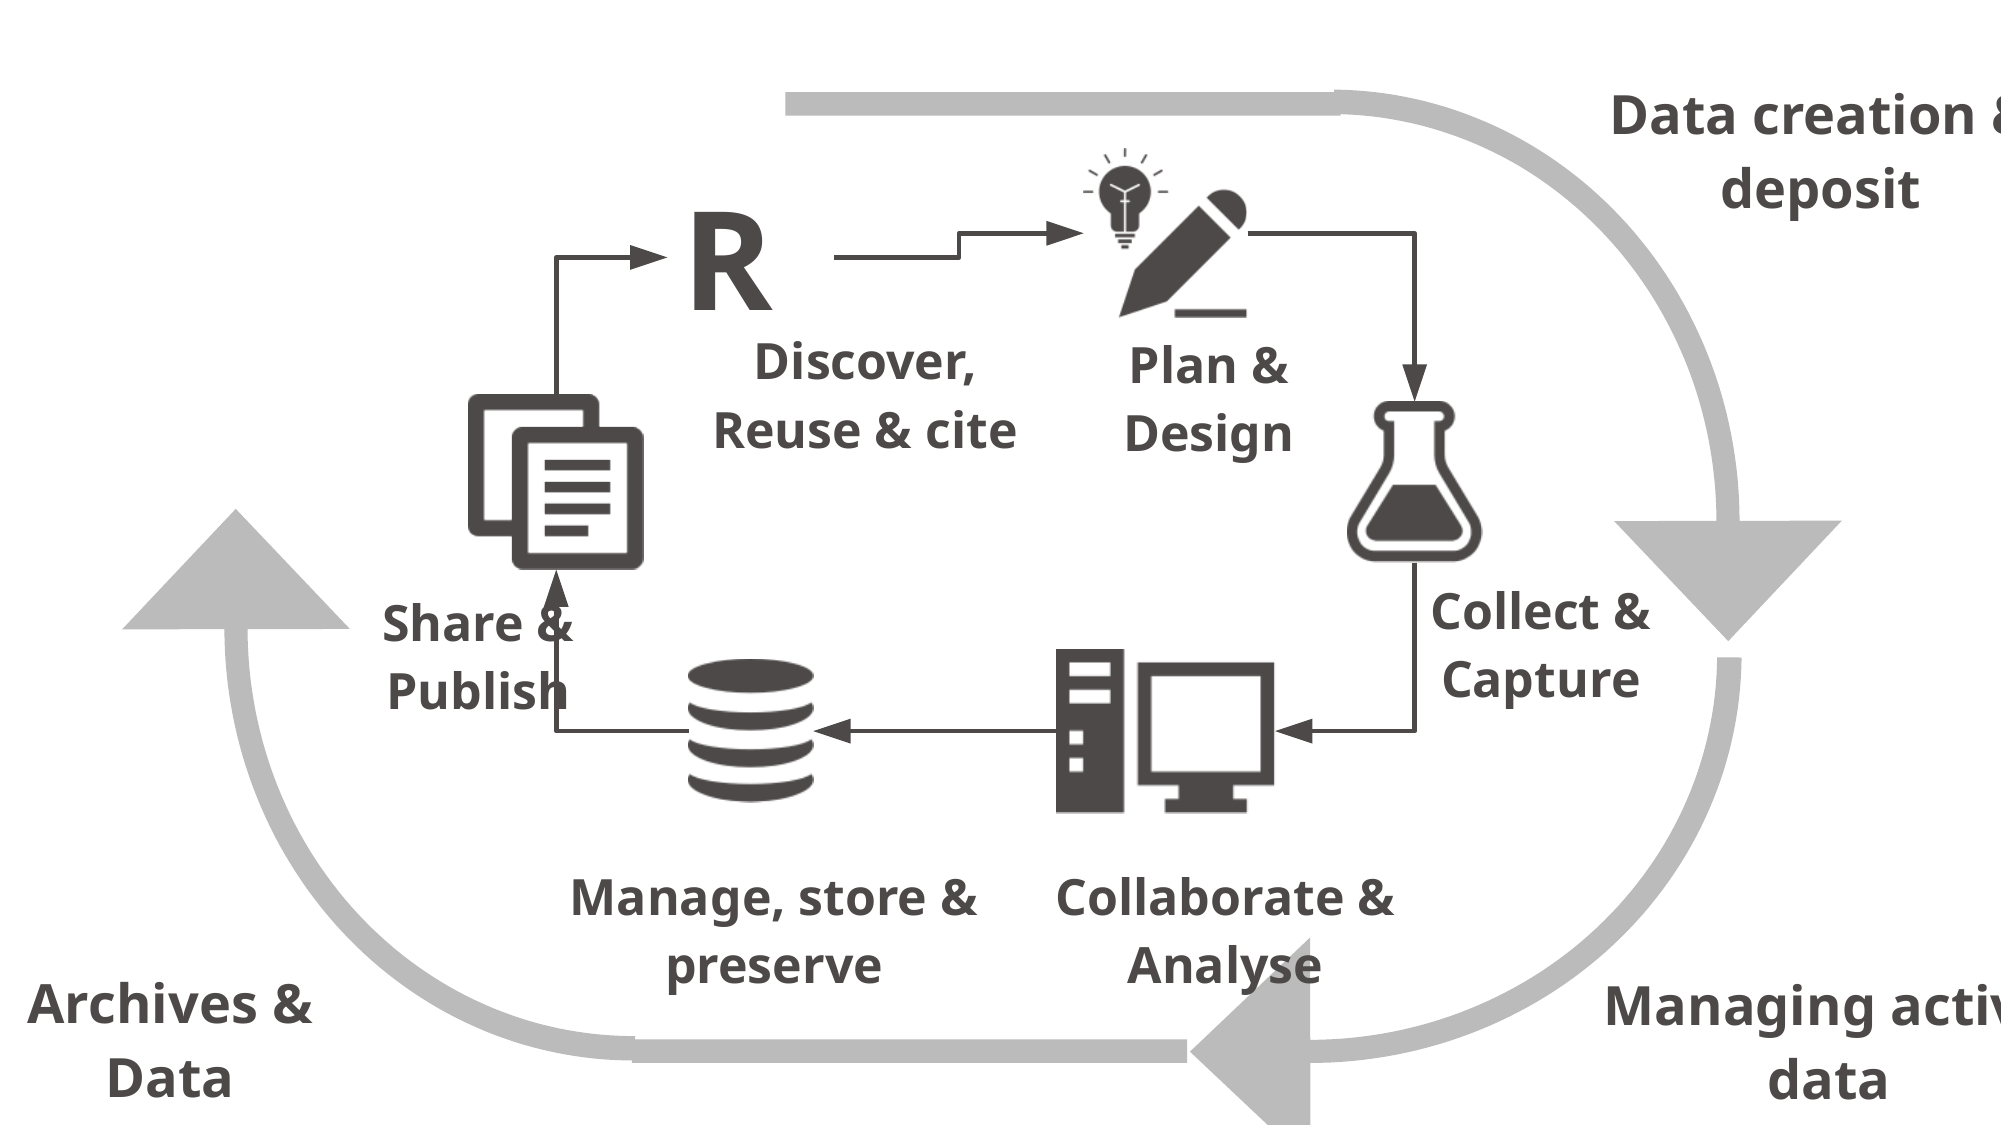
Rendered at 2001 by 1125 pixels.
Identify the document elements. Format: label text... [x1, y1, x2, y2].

text_box Managing active data [1588, 960, 2001, 1084]
text_box Share & Publish [559, 607, 568, 696]
text_box Manage, store & preserve [555, 854, 941, 970]
text_box Data creation & deposit [1594, 68, 1991, 193]
picture [468, 394, 644, 570]
text_box Archives & Data repositories [0, 958, 426, 1086]
text_box R [667, 156, 835, 311]
text_box [785, 89, 1842, 642]
text_box [1189, 657, 1742, 1125]
text_box Discover, Reuse & cite [697, 318, 993, 434]
text_box [426, 972, 1188, 1063]
text_box [122, 508, 407, 958]
picture [1083, 148, 1248, 318]
text_box Collaborate & Analyse [1040, 854, 1546, 970]
text_box Plan & Design [1108, 322, 1288, 438]
text_box Collect & Capture [1417, 568, 1639, 684]
picture [1347, 401, 1483, 563]
picture [688, 659, 814, 803]
text_box [1303, 971, 1311, 978]
text_box Share & Publish [367, 580, 554, 696]
picture [1056, 649, 1276, 814]
